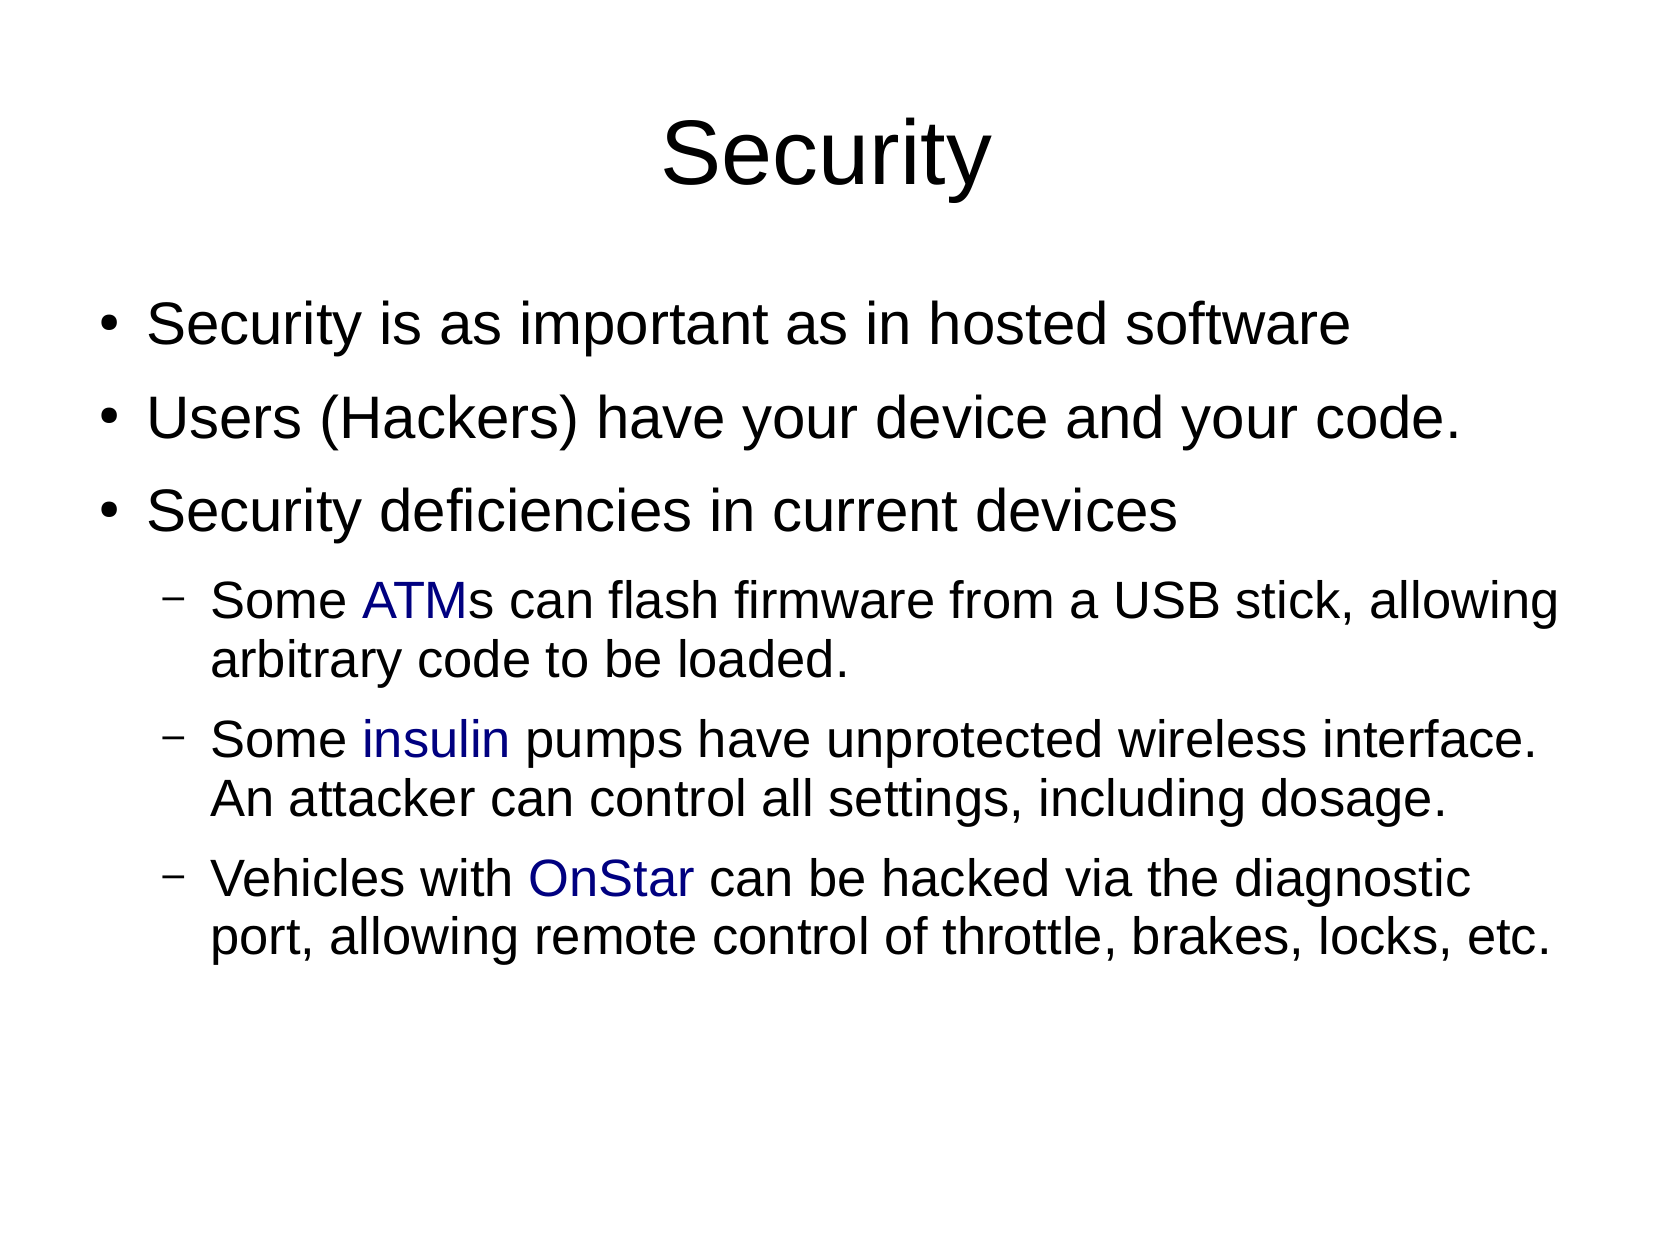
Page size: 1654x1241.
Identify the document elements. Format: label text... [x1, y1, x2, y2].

list Security is as important as in hosted software Users (Hackers) have your device and your code. Security deficiencies in current devices Some ATMs can flash firmware from a USB stick, allowing arbitrary code to be loaded. Some insulin pumps have unprotected wireless interface. An attacker can control all settings, including dosage. Vehicles with OnStar can be hacked via the diagnostic port, allowing remote control of throttle, brakes, locks, etc. [82, 290, 1571, 1010]
title Security [82, 49, 1571, 257]
